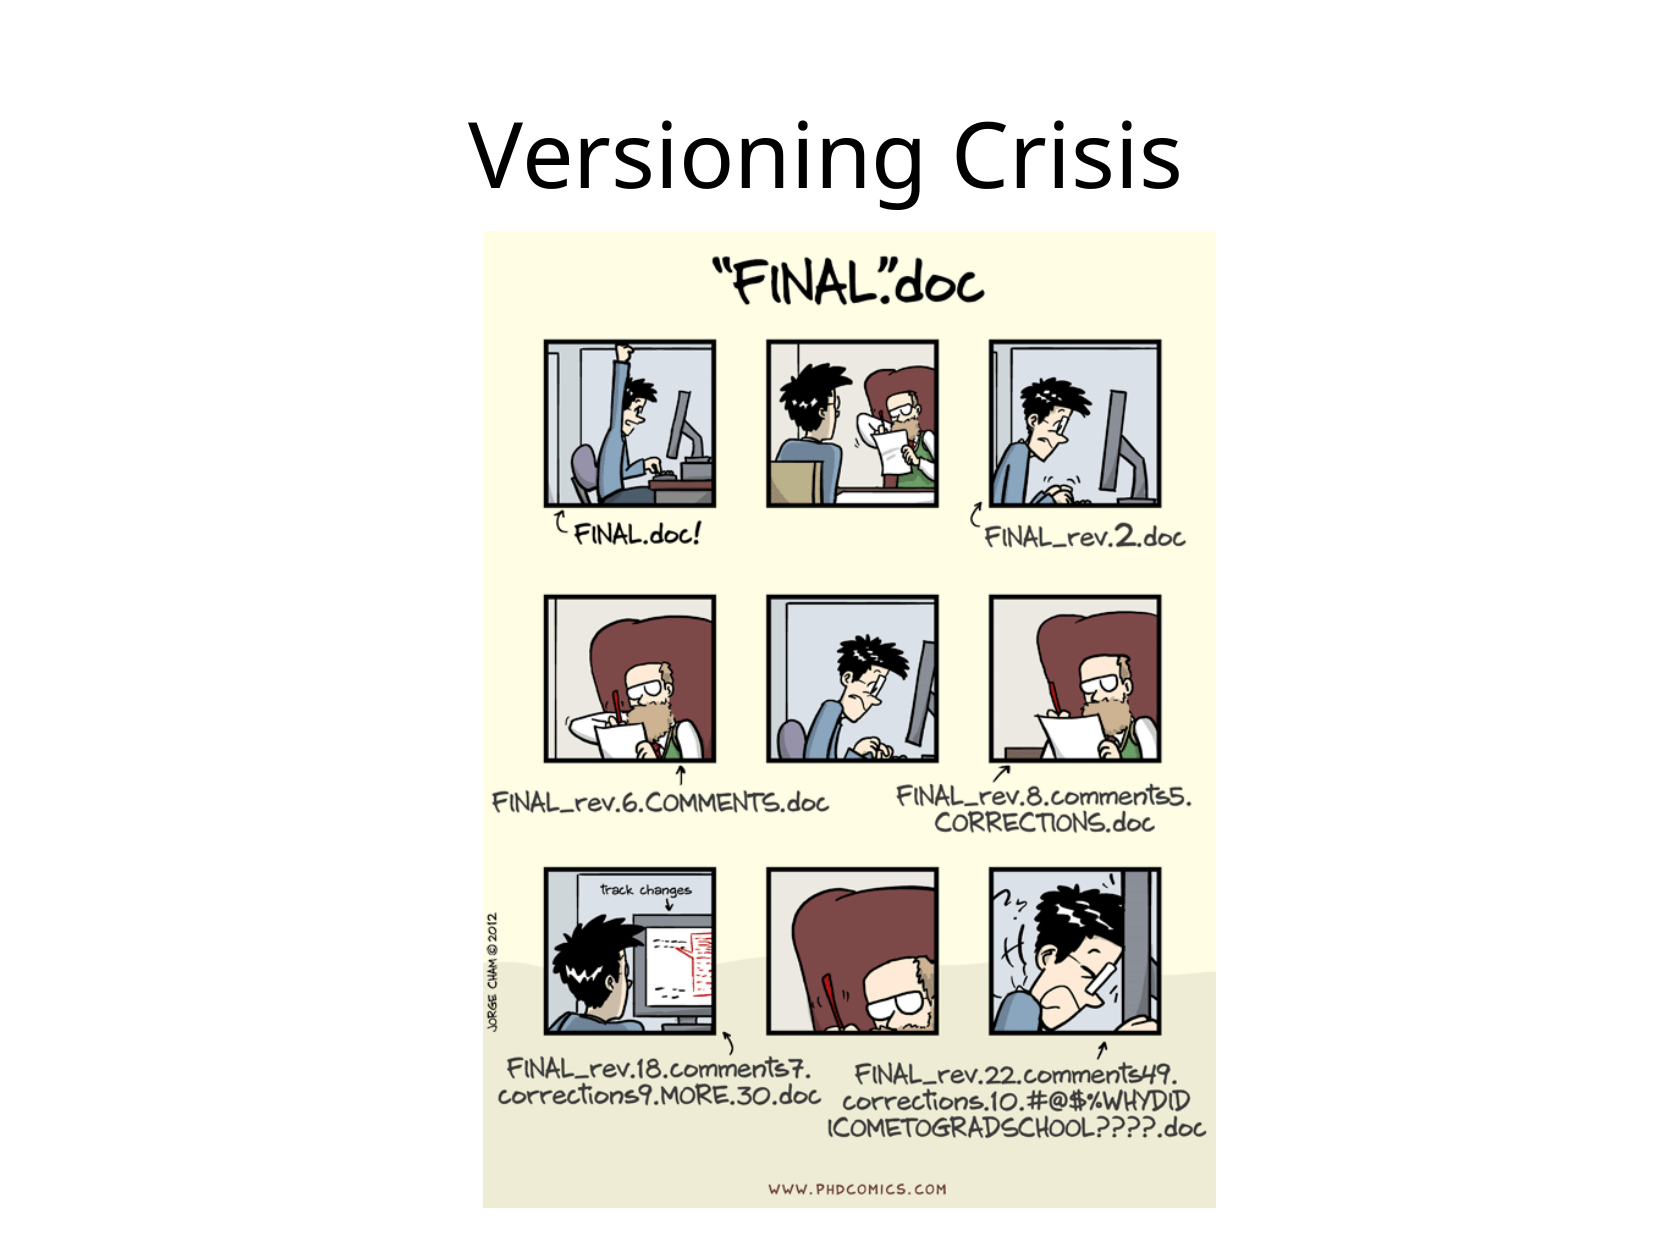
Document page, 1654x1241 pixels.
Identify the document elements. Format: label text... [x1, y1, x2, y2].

picture [483, 257, 1216, 1208]
title Versioning Crisis [82, 49, 1571, 257]
